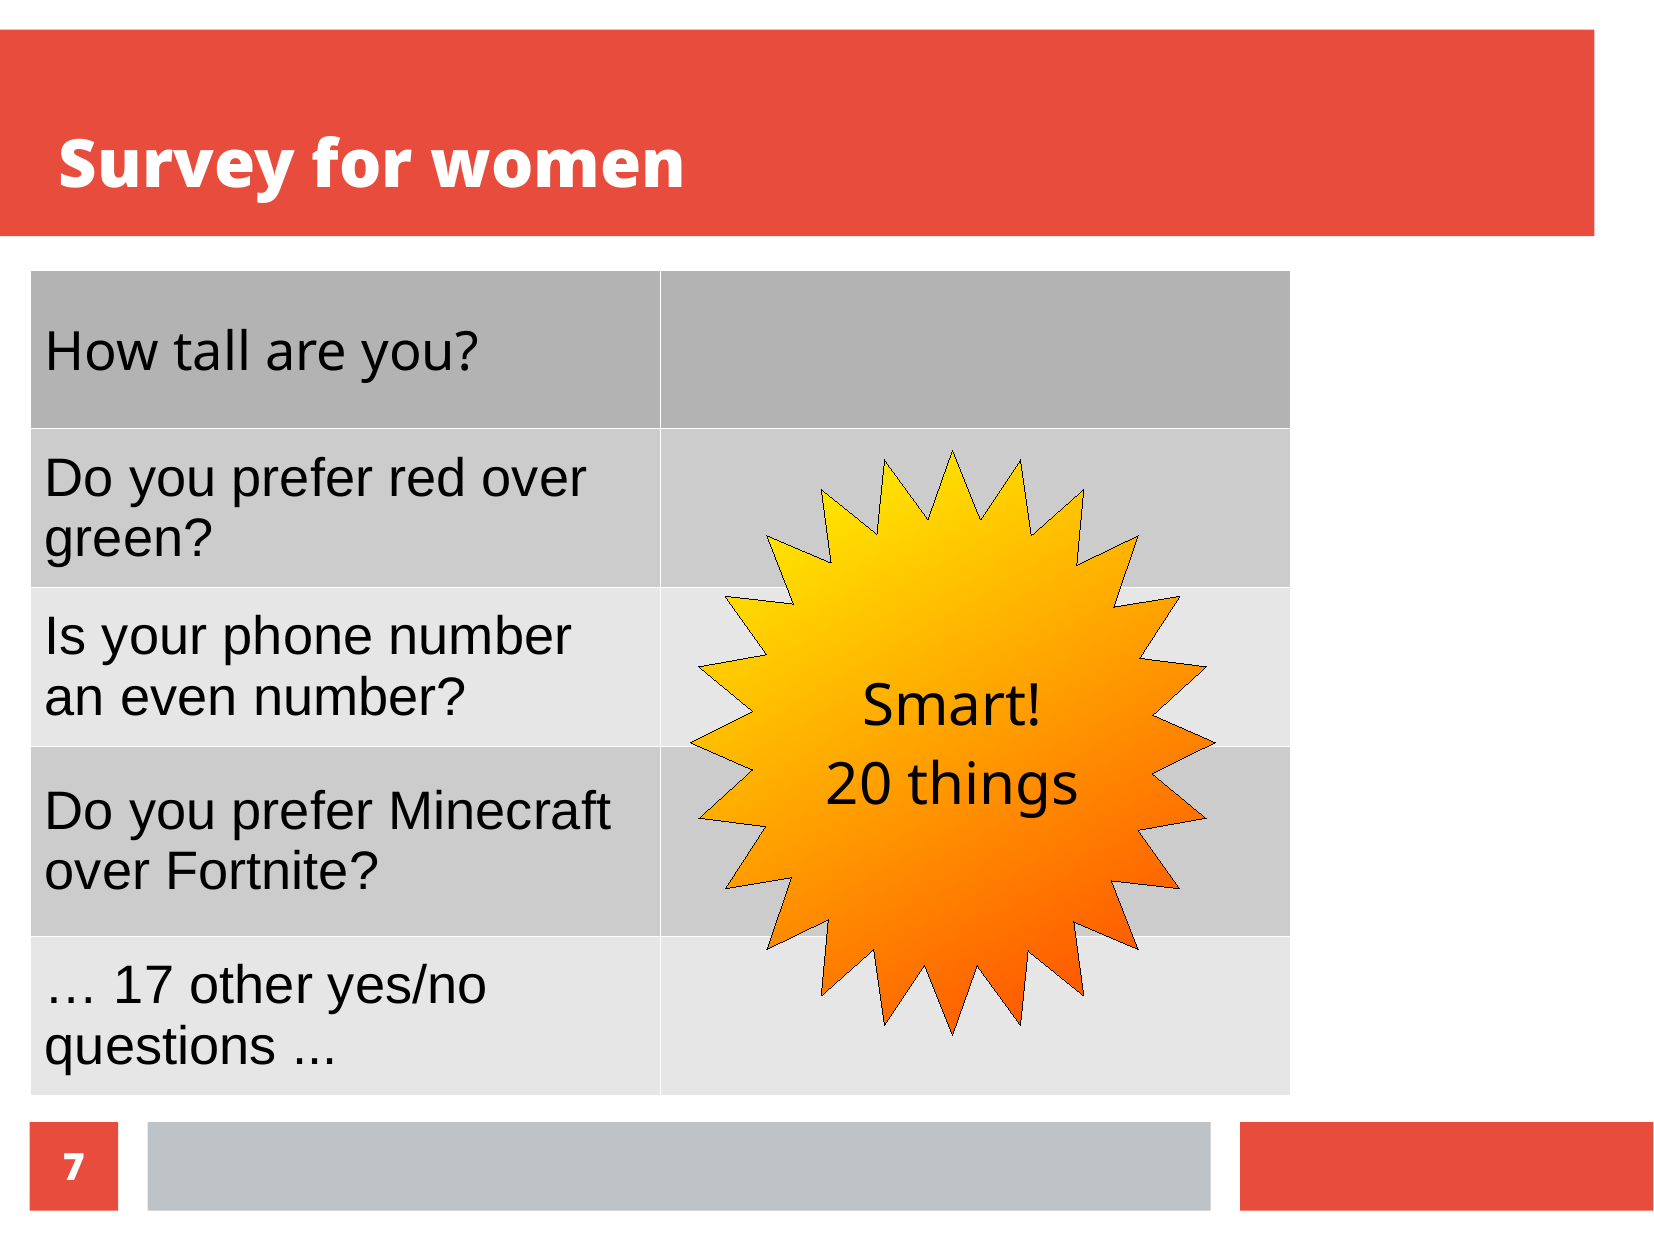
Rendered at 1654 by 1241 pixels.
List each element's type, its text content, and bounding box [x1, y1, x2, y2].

table_cell … 17 other yes/no questions ... [31, 937, 660, 1095]
table_cell [1075, 923, 1104, 936]
table_cell [797, 921, 828, 936]
table_header How tall are you? [31, 271, 660, 428]
table_cell [661, 588, 792, 746]
table_header [661, 271, 1290, 428]
table_cell Do you prefer Minecraft over Fortnite? [31, 747, 660, 936]
table_cell [661, 429, 1290, 587]
table_cell [1115, 588, 1290, 746]
title Survey for women [59, 59, 1595, 207]
table_cell [1113, 747, 1290, 936]
text_box Smart! 20 things [690, 450, 1216, 1036]
table_cell [661, 937, 1290, 1095]
table_cell Do you prefer red over green? [31, 429, 660, 587]
table_cell [661, 747, 790, 936]
table_cell Is your phone number an even number? [31, 588, 660, 746]
